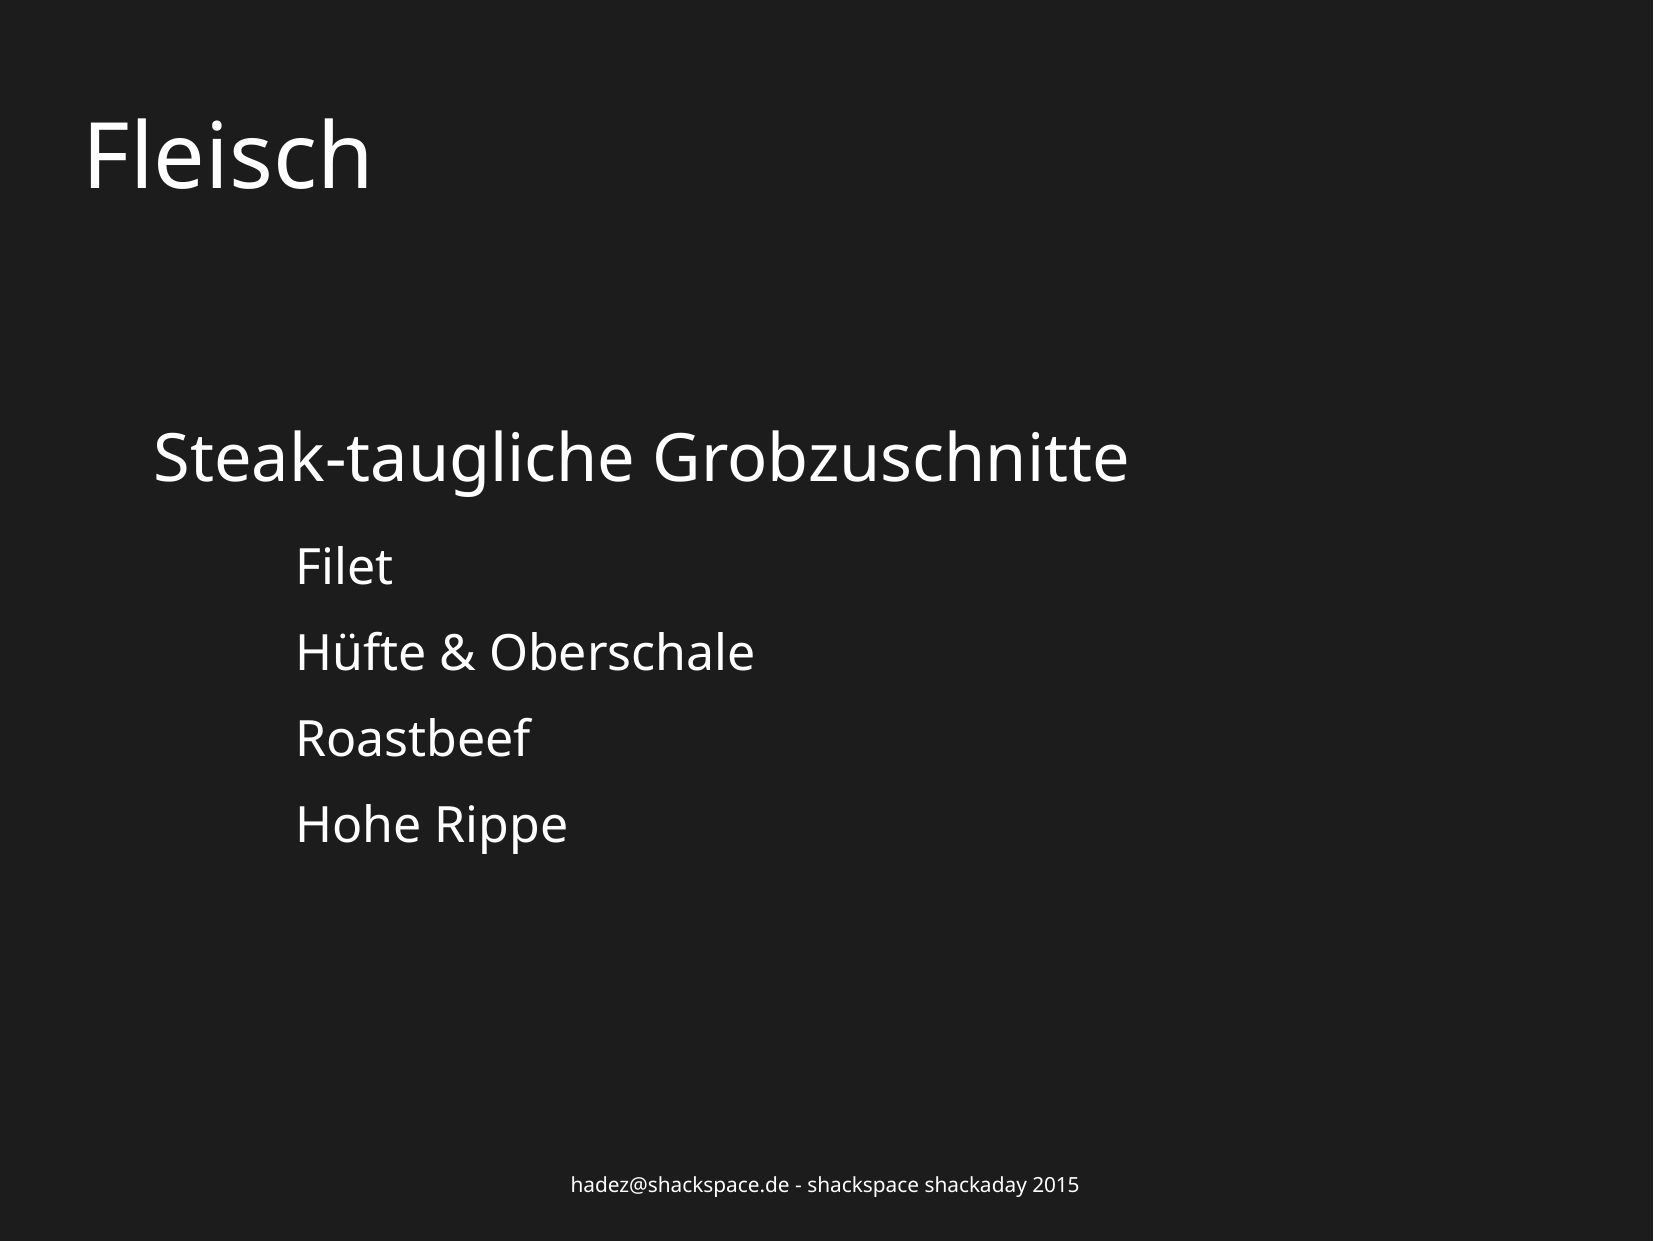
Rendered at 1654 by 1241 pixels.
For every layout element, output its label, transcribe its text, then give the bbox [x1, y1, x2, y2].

title Fleisch [82, 49, 1571, 257]
list Steak-taugliche Grobzuschnitte Filet Hüfte & Oberschale Roastbeef Hohe Rippe [82, 290, 1571, 1141]
